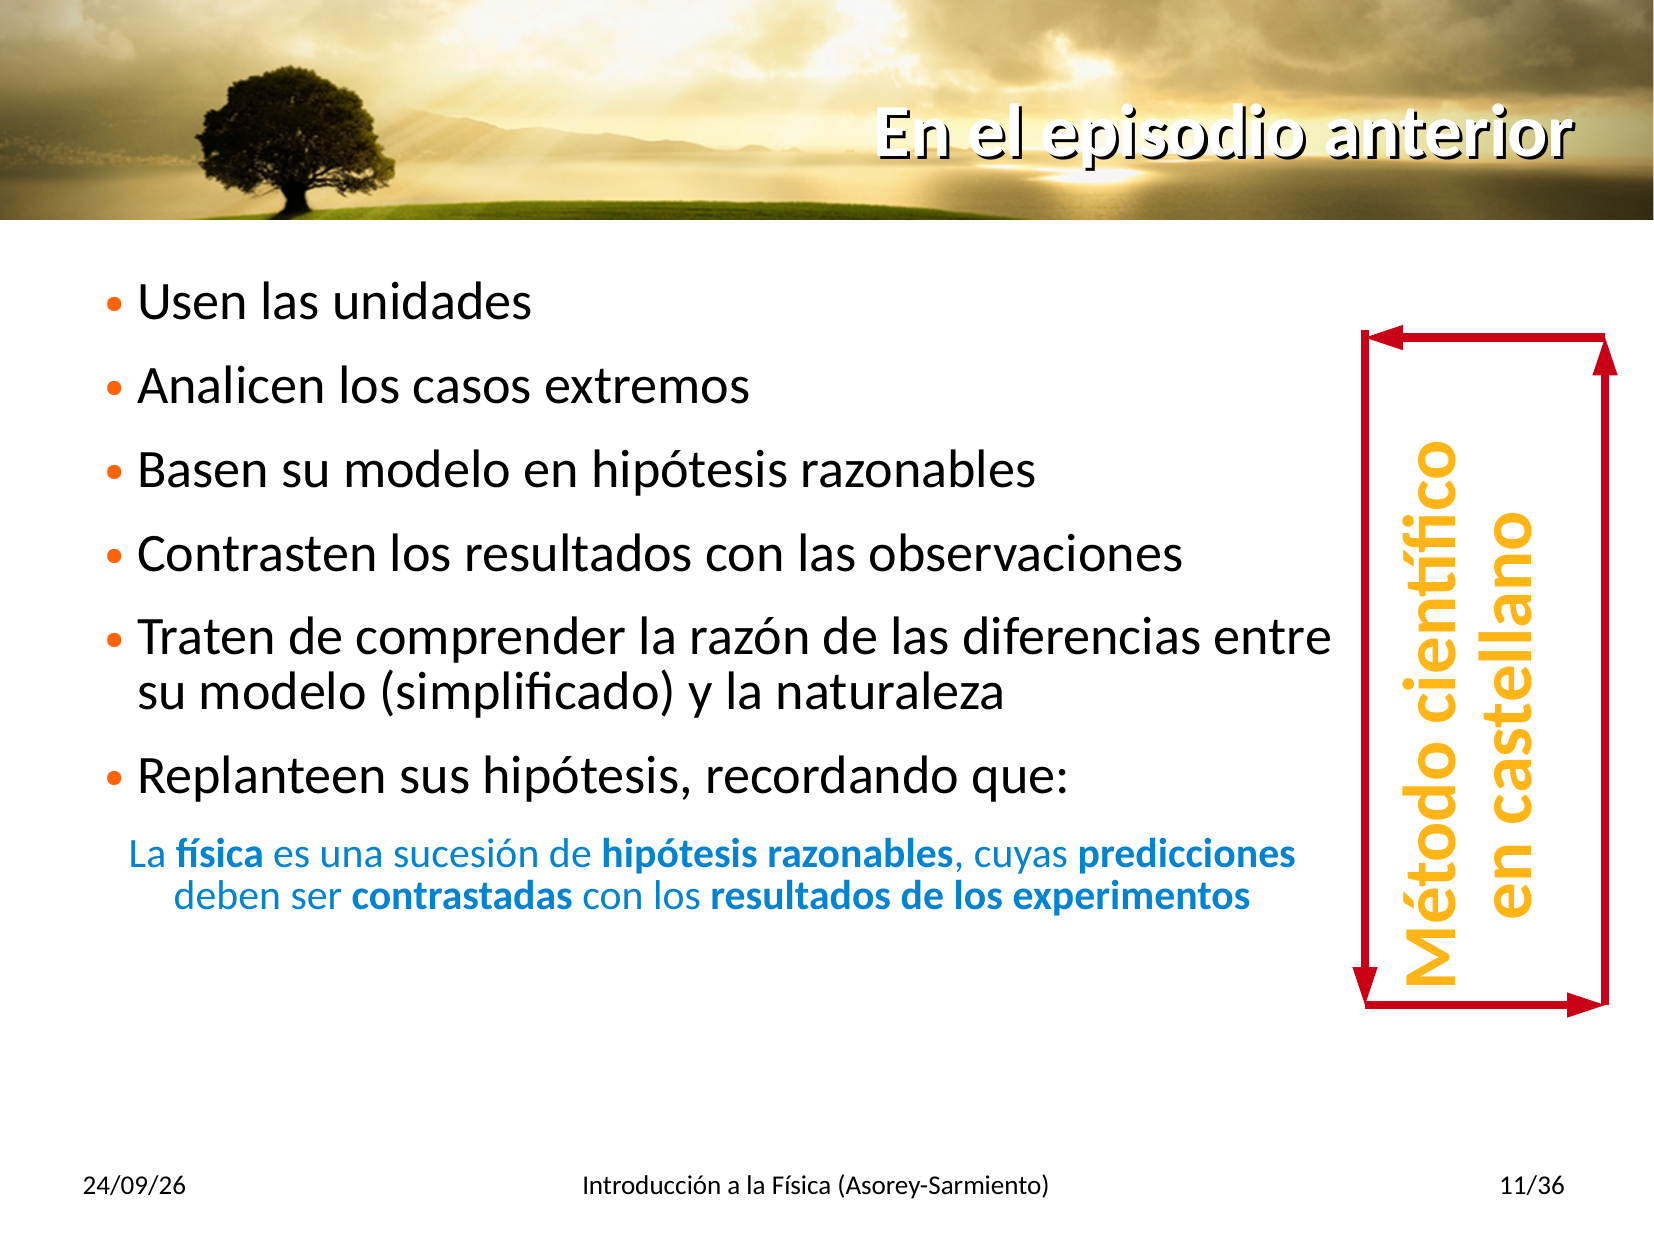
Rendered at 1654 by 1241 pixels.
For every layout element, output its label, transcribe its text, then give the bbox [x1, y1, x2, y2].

title En el episodio anterior [86, 49, 1576, 226]
picture [0, 0, 1654, 220]
text_box Método científico en castellano [1392, 337, 1591, 1006]
list Usen las unidades Analicen los casos extremos Basen su modelo en hipótesis razonables Contrasten los resultados con las observaciones Traten de comprender la razón de las diferencias entre su modelo (simplificado) y la naturaleza Replanteen sus hipótesis, recordando que: La física es una sucesión de hipótesis razonables, cuyas predicciones deben ser contrastadas con los resultados de los experimentos [75, 279, 1351, 1165]
